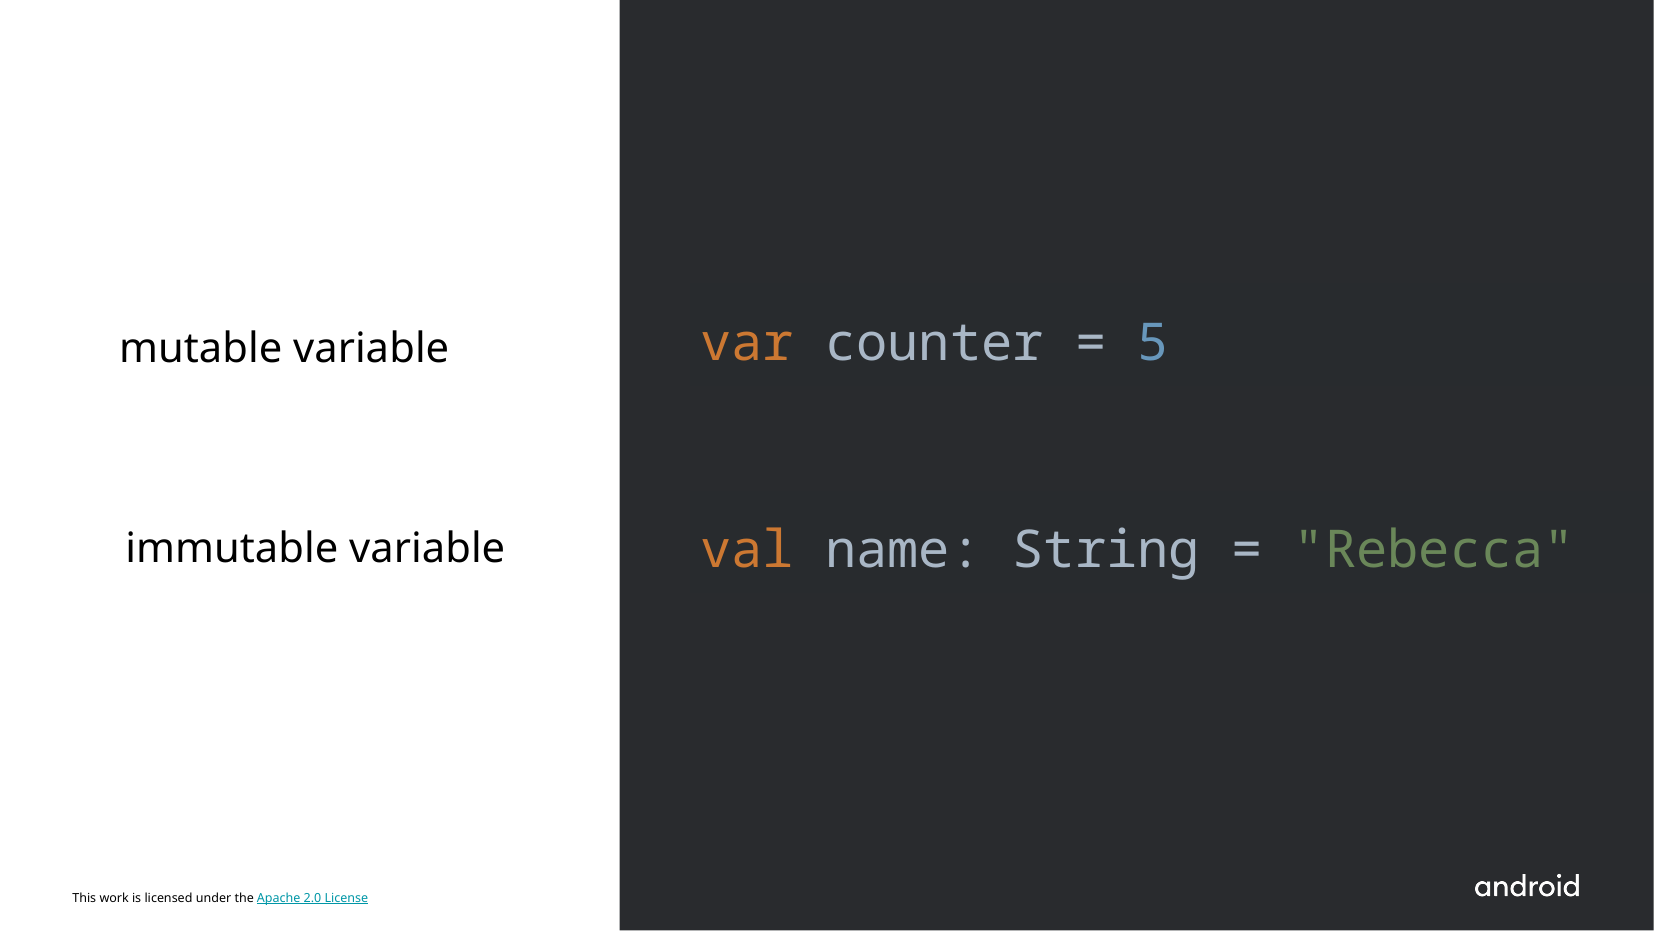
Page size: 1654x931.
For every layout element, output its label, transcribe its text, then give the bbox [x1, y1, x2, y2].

list immutable variable [28, 476, 603, 607]
list mutable variable [0, 33, 657, 652]
table_header var counter = 5 [690, 283, 1653, 386]
picture [1485, 870, 1537, 899]
table_header val name: String = "Rebecca" [690, 491, 1653, 593]
